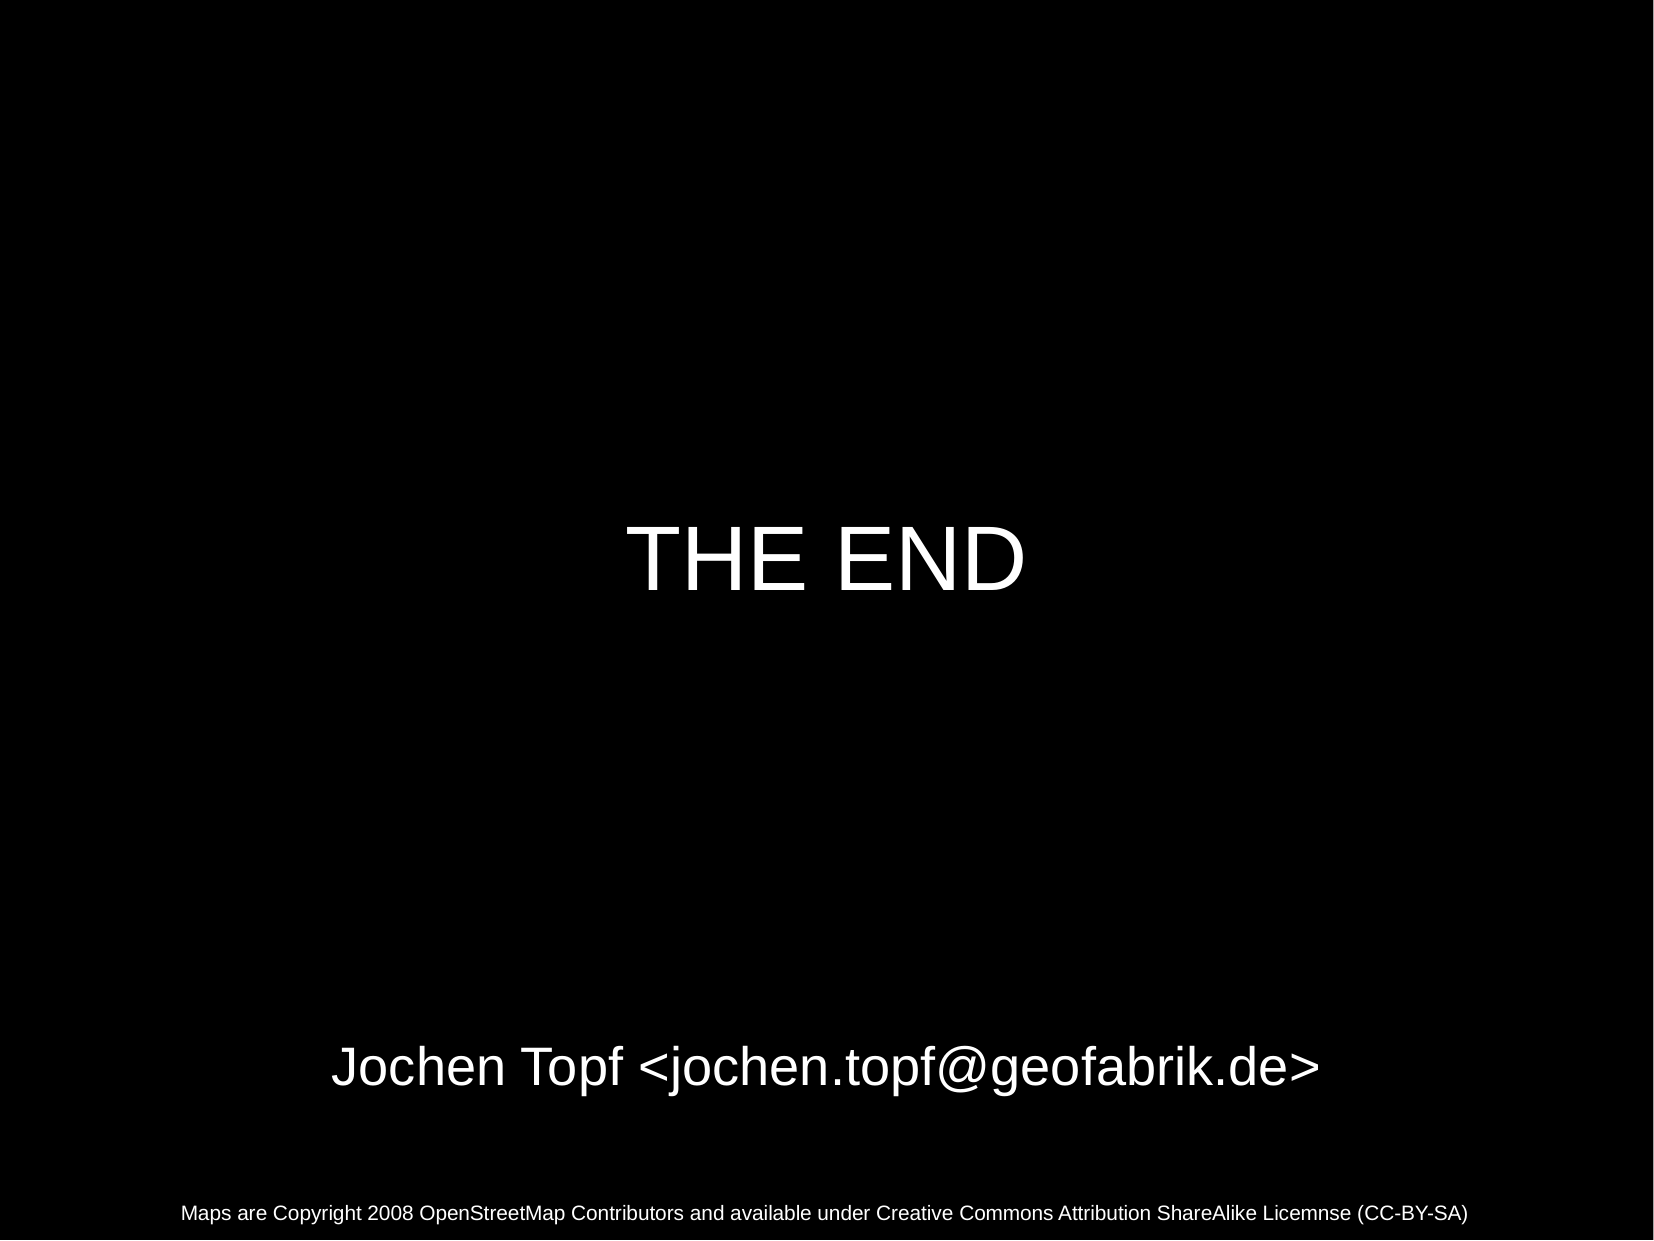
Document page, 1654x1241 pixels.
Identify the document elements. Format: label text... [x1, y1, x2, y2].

text_box Maps are Copyright 2008 OpenStreetMap Contributors and available under Creative Commons Attribution ShareAlike Licemnse (CC-BY-SA) [80, 1186, 1569, 1241]
subtitle Jochen Topf <jochen.topf@geofabrik.de> [82, 1061, 1571, 1120]
title THE END [82, 56, 1571, 1061]
